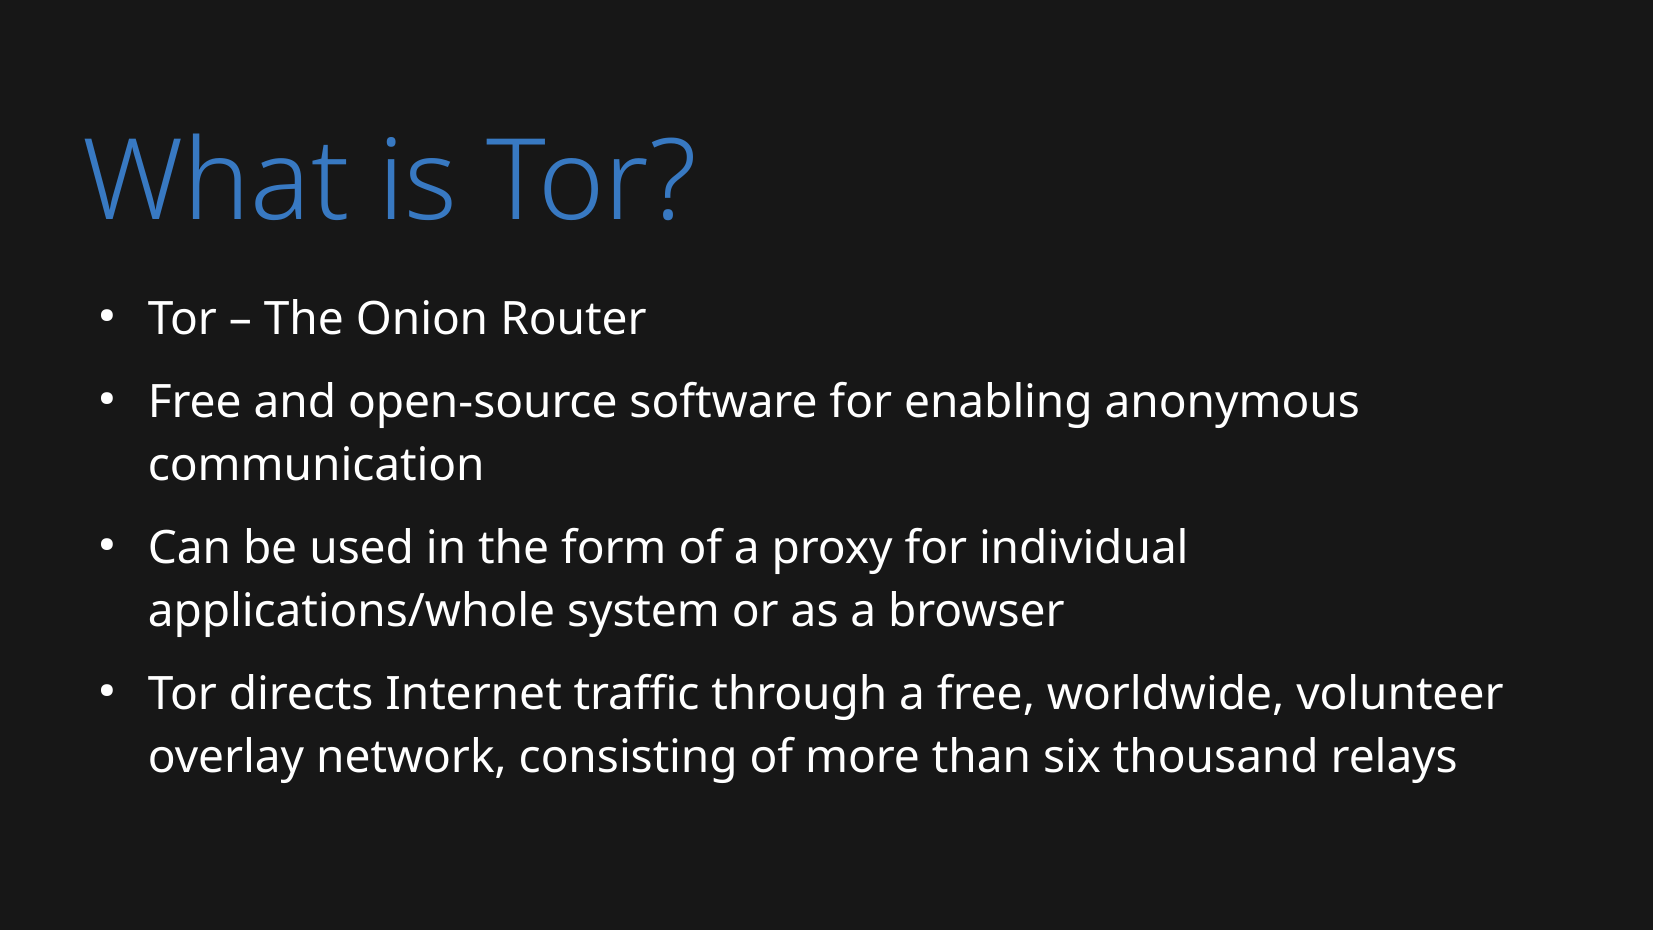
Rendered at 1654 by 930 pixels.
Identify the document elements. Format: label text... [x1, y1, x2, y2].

list Tor – The Onion Router Free and open-source software for enabling anonymous communication Can be used in the form of a proxy for individual applications/whole system or as a browser Tor directs Internet traffic through a free, worldwide, volunteer overlay network, consisting of more than six thousand relays [82, 285, 1571, 795]
title What is Tor? [82, 60, 1653, 253]
